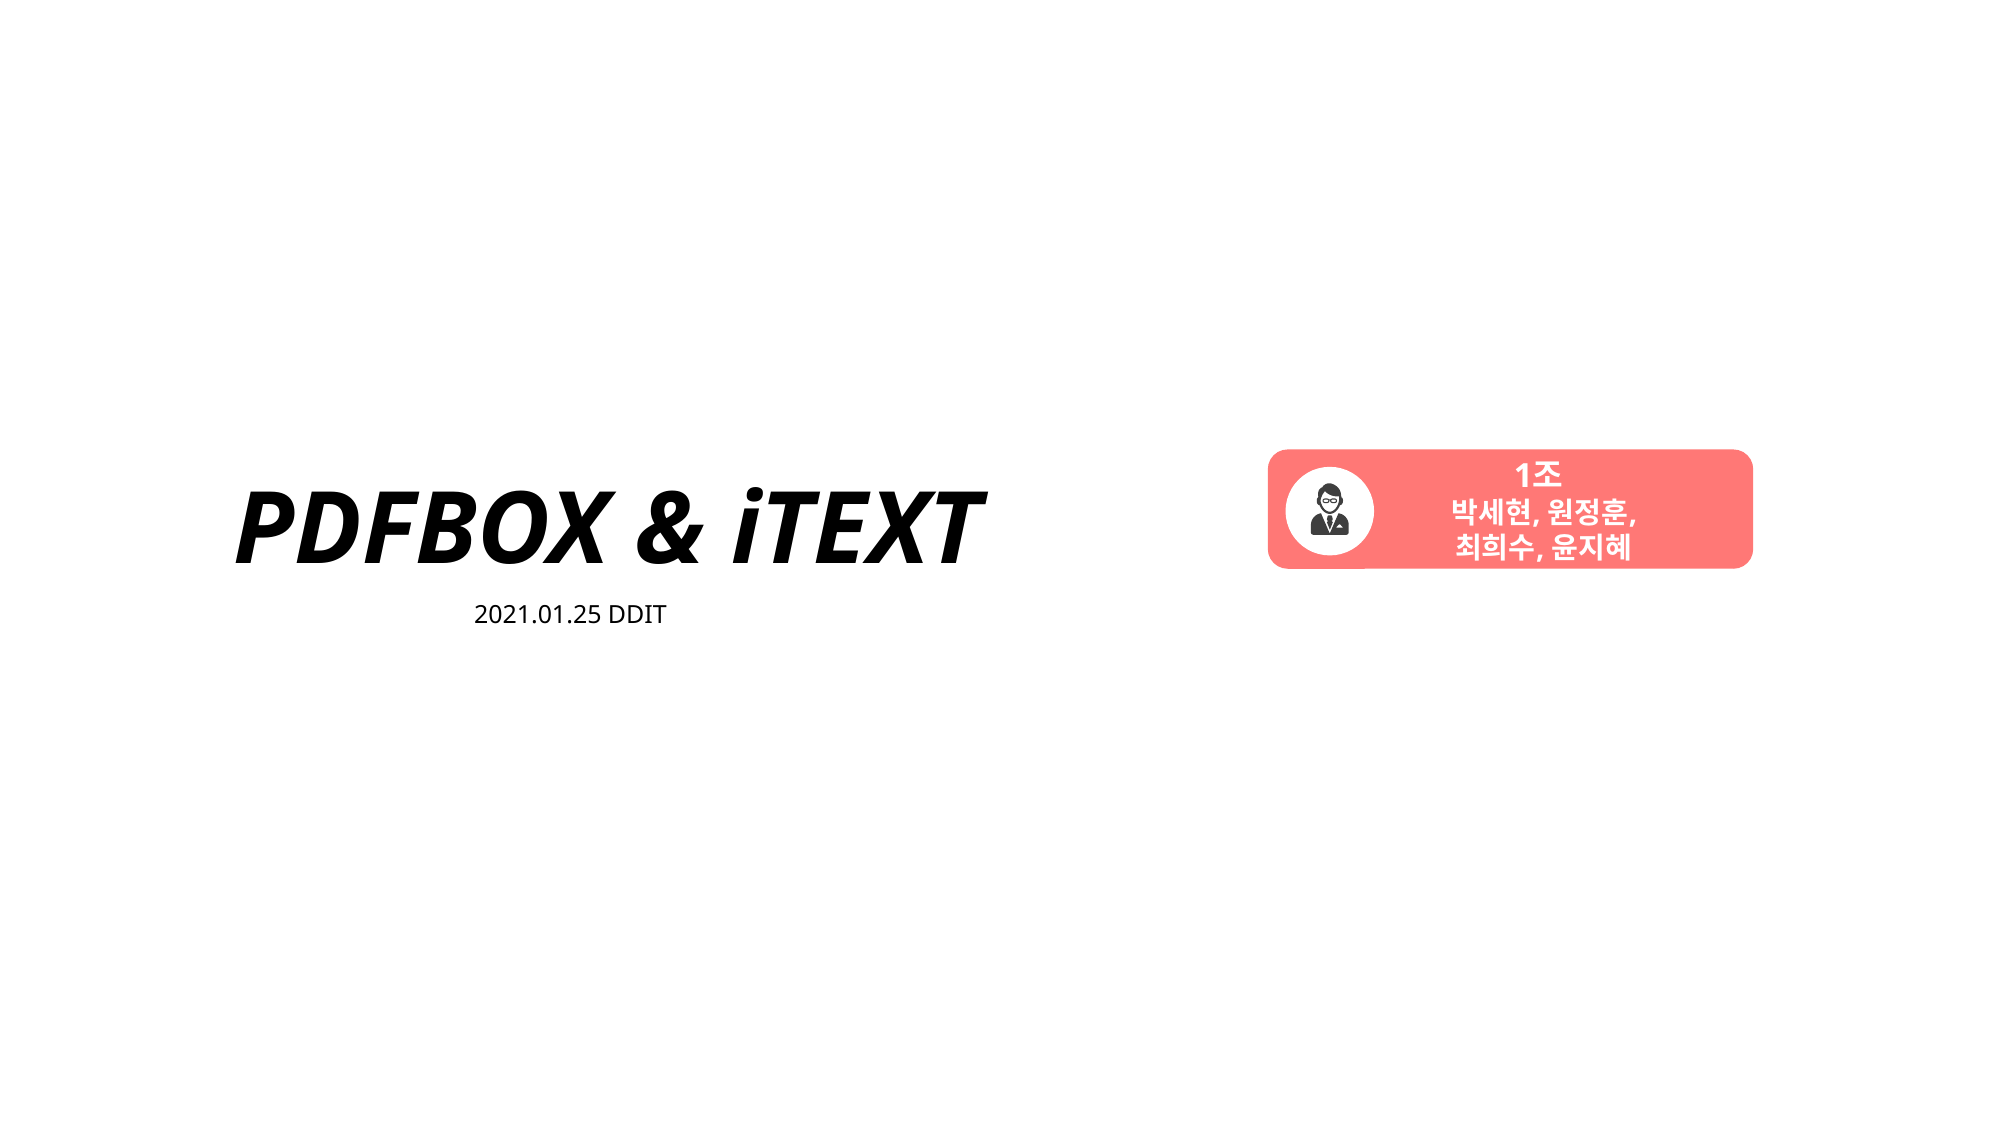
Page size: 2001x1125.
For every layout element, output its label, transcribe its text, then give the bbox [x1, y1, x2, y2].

text_box 1조 박세현, 원정훈, 최희수, 윤지혜 [1267, 449, 1754, 569]
text_box PDFBOX & iTEXT 2021.01.25 DDIT [218, 396, 1239, 639]
text_box [1285, 466, 1375, 556]
